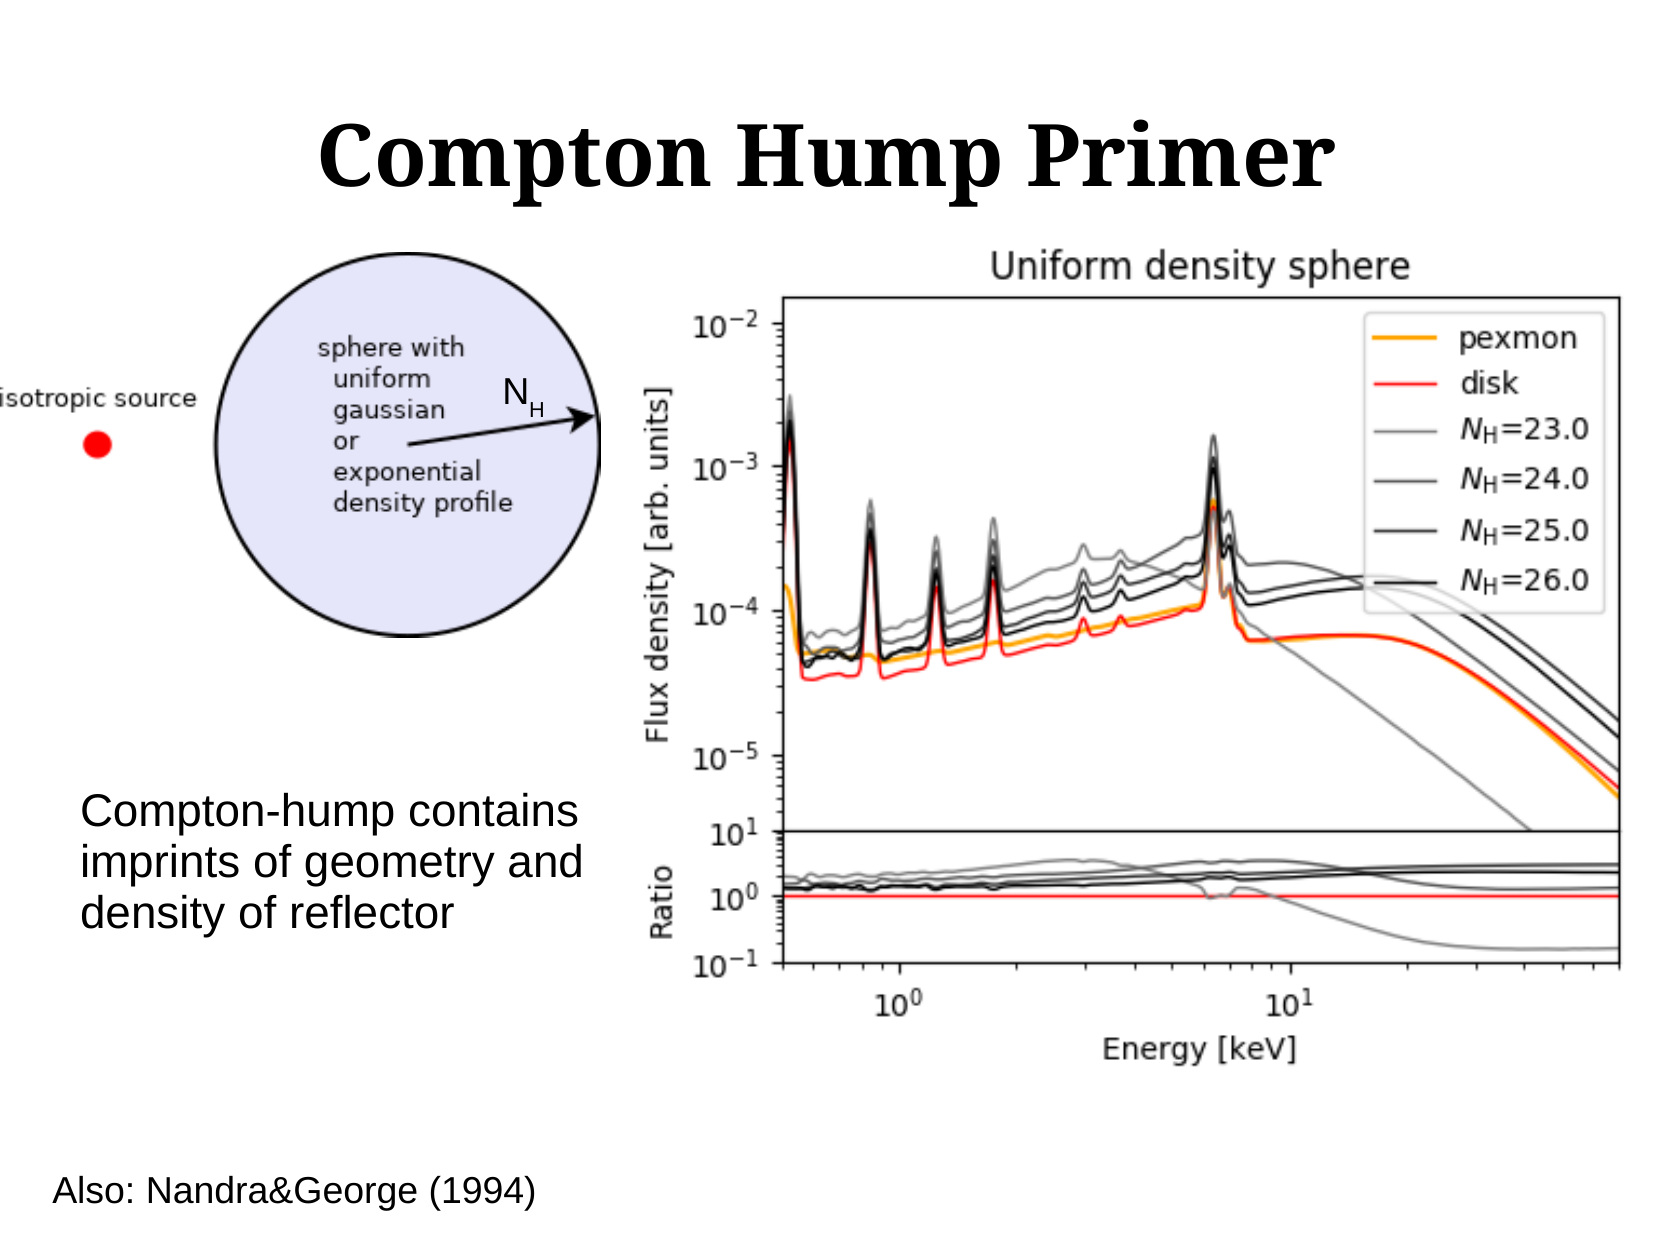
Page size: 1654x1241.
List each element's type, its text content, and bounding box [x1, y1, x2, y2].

picture [625, 228, 1647, 1088]
text_box NH [487, 363, 563, 429]
picture [0, 252, 601, 638]
text_box Compton-hump contains imprints of geometry and density of reflector [65, 777, 626, 998]
text_box Also: Nandra&George (1994) [37, 1162, 601, 1229]
title Compton Hump Primer [82, 49, 1571, 257]
